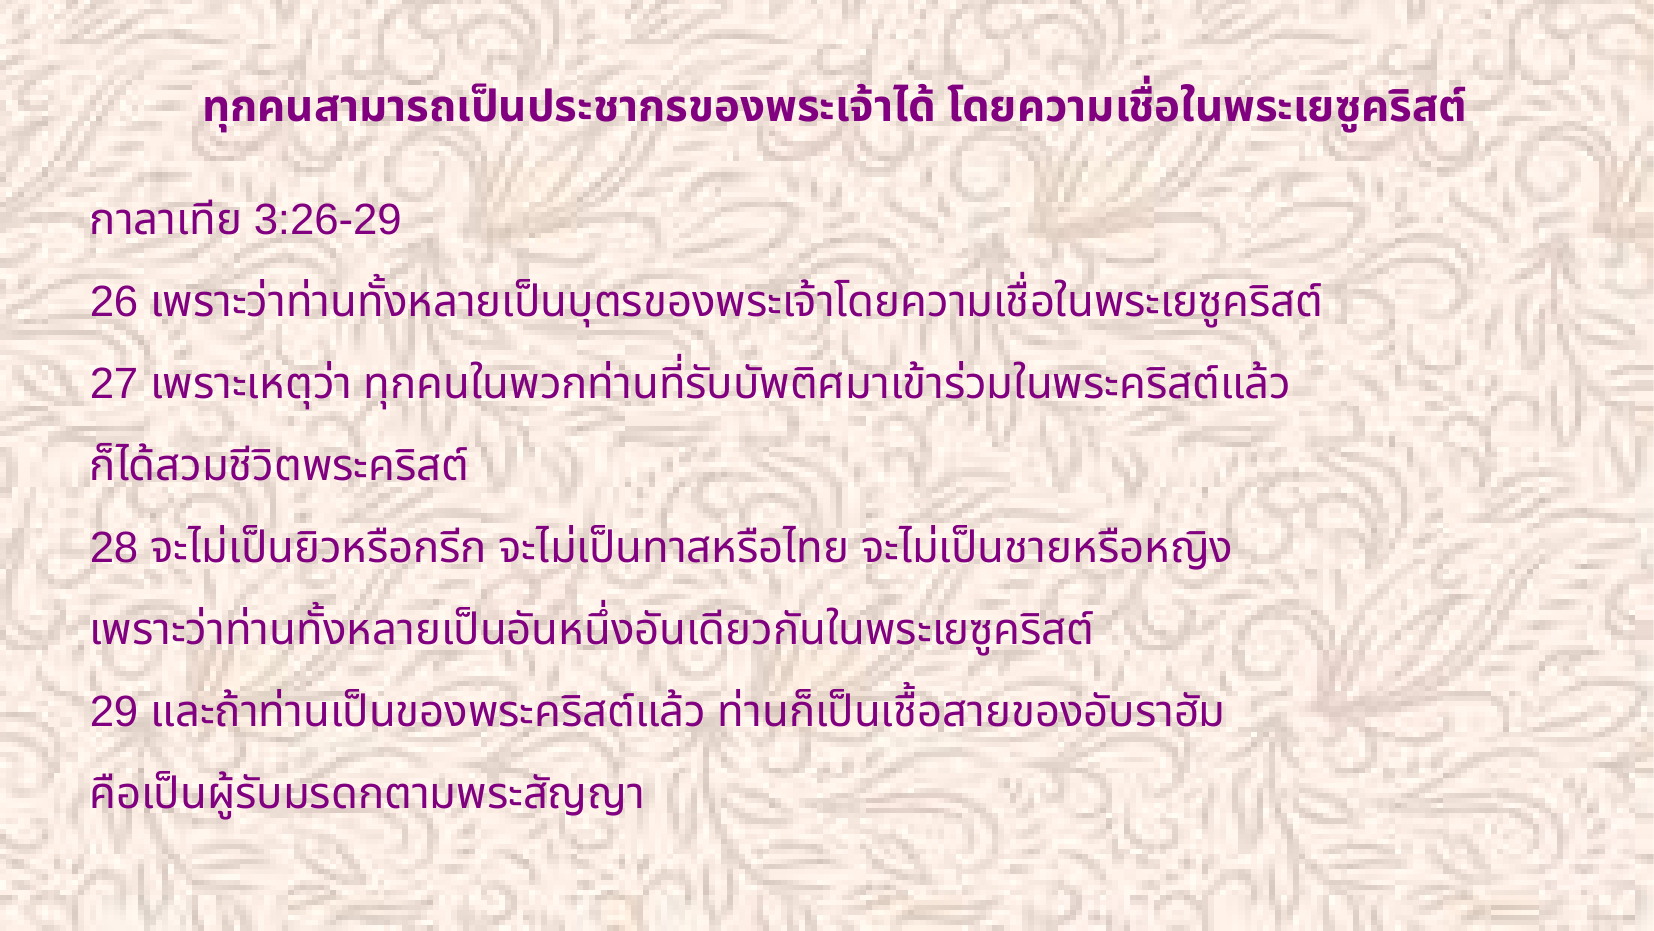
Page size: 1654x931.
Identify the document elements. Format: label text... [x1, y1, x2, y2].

picture [0, 0, 1654, 931]
text_box ทุกคนสามารถเป็นประชากรของพระเจ้าได้ โดยความเชื่อในพระเยซูคริสต์ [187, 75, 1501, 161]
text_box กาลาเทีย 3:26-29 26 เพราะว่าท่านทั้งหลายเป็นบุตรของพระเจ้าโดยความเชื่อในพระเยซูคริสต์ 27 เพราะเหตุว่า ทุกคนในพวกท่านที่รับบัพติศมาเข้าร่วมในพระคริสต์แล้ว ก็ได้สวมชีวิตพระคริสต์ 28 จะไม่เป็นยิวหรือกรีก จะไม่เป็นทาสหรือไทย จะไม่เป็นชายหรือหญิง เพราะว่าท่านทั้งหลายเป็นอันหนึ่งอันเดียวกันในพระเยซูคริสต์ 29 และถ้าท่านเป็นของพระคริสต์แล้ว ท่านก็เป็นเชื้อสายของอับราฮัม คือเป็นผู้รับมรดกตามพระสัญญา [75, 187, 1576, 931]
